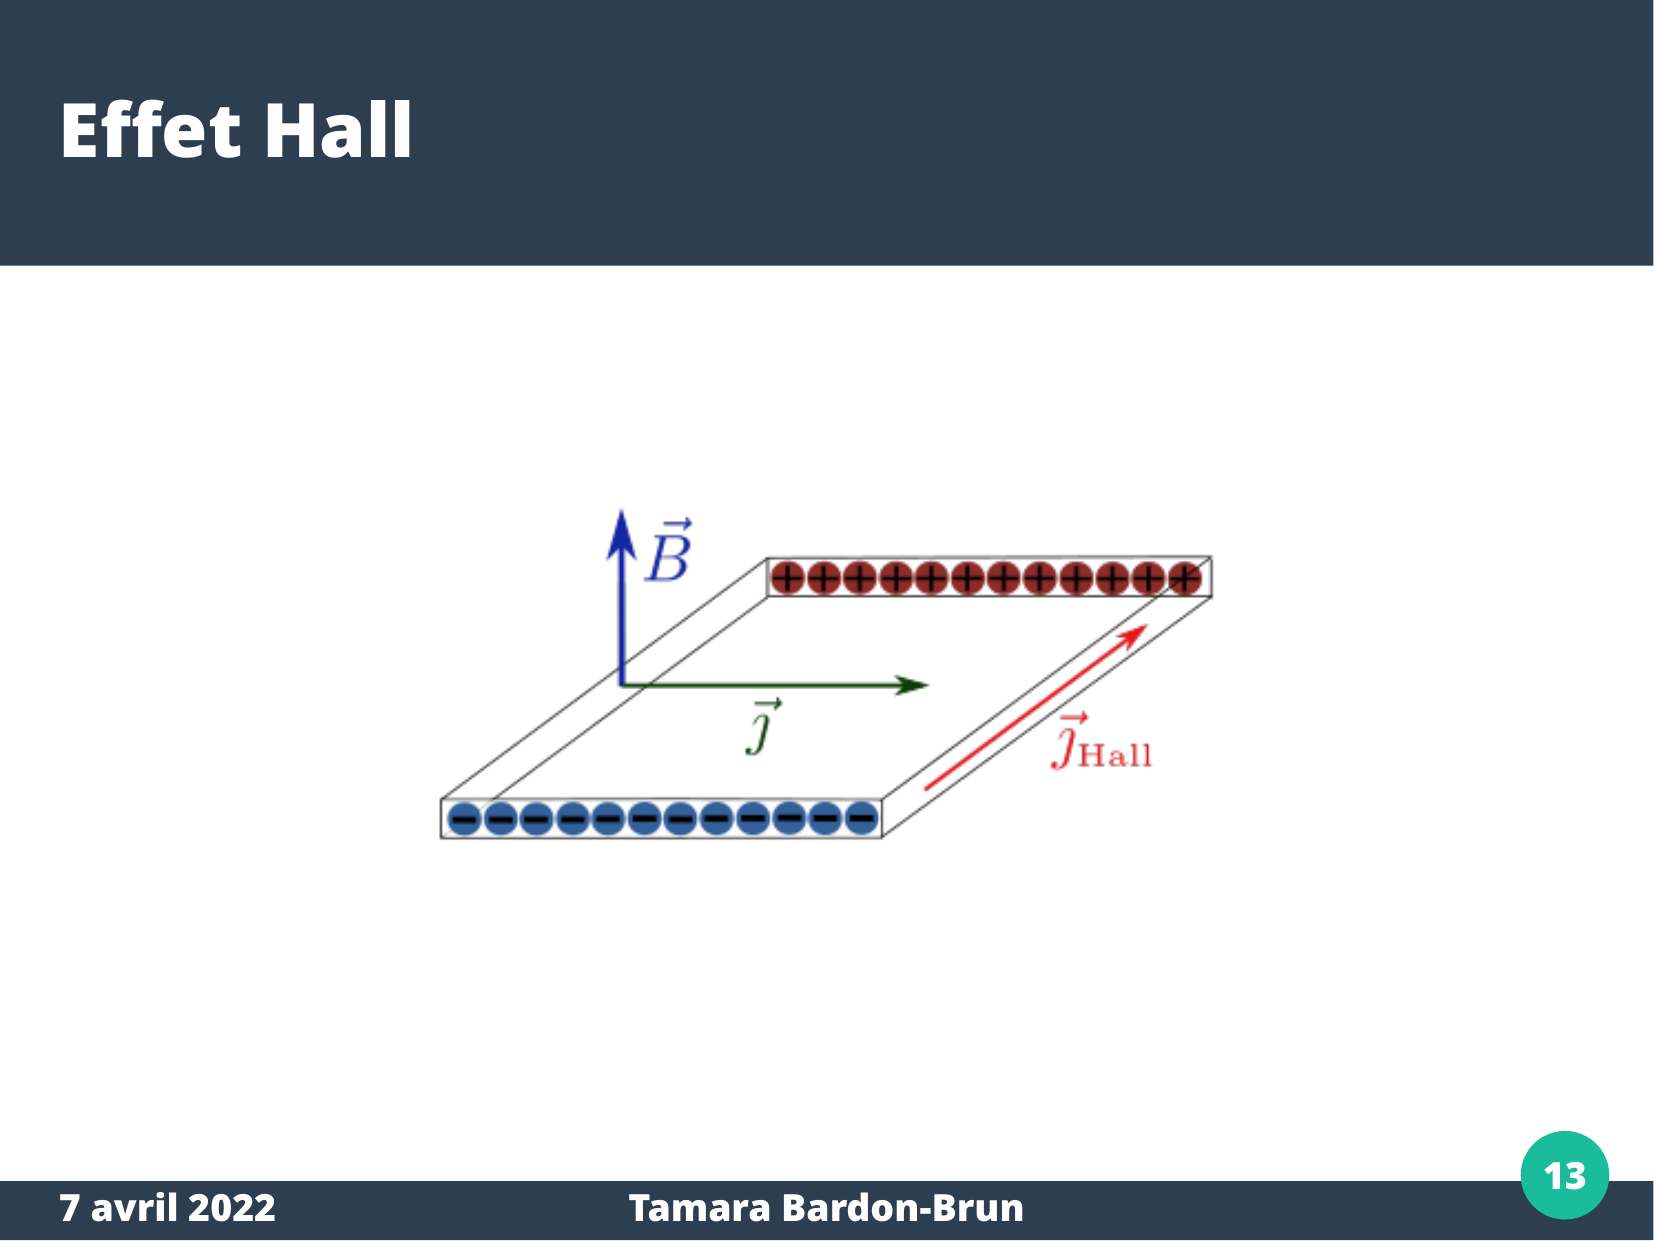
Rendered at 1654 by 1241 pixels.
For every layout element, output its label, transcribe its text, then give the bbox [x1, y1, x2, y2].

picture [394, 498, 1260, 869]
title Effet Hall [59, 49, 1595, 207]
